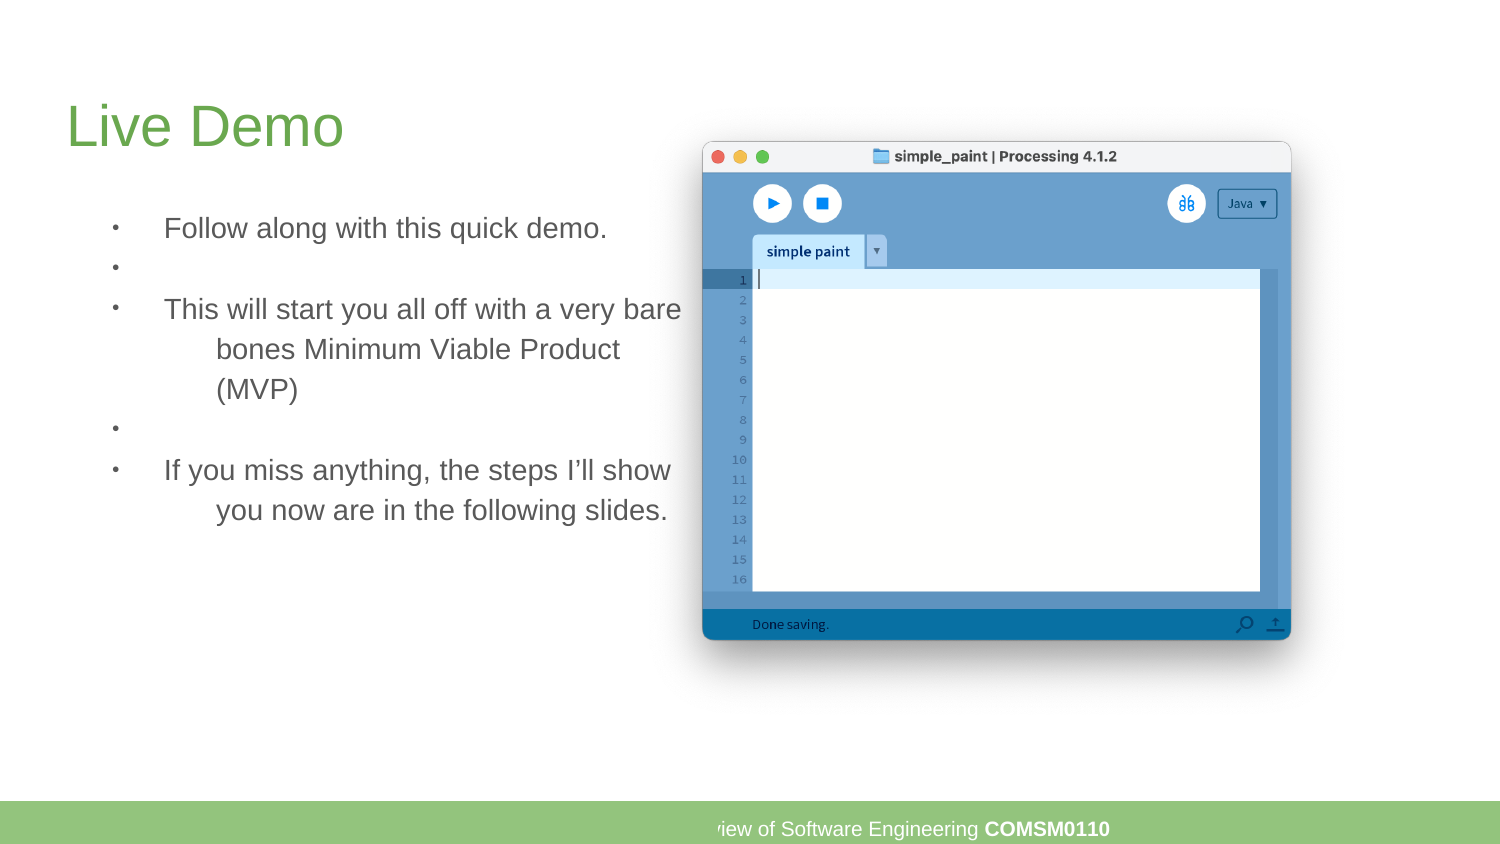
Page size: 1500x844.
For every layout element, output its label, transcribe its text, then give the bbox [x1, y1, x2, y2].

picture [640, 99, 1353, 722]
list Follow along with this quick demo. This will start you all off with a very bare bones Minimum Viable Product (MVP) If you miss anything, the steps I’ll show you now are in the following slides. [51, 189, 708, 750]
title Live Demo [51, 72, 1449, 167]
